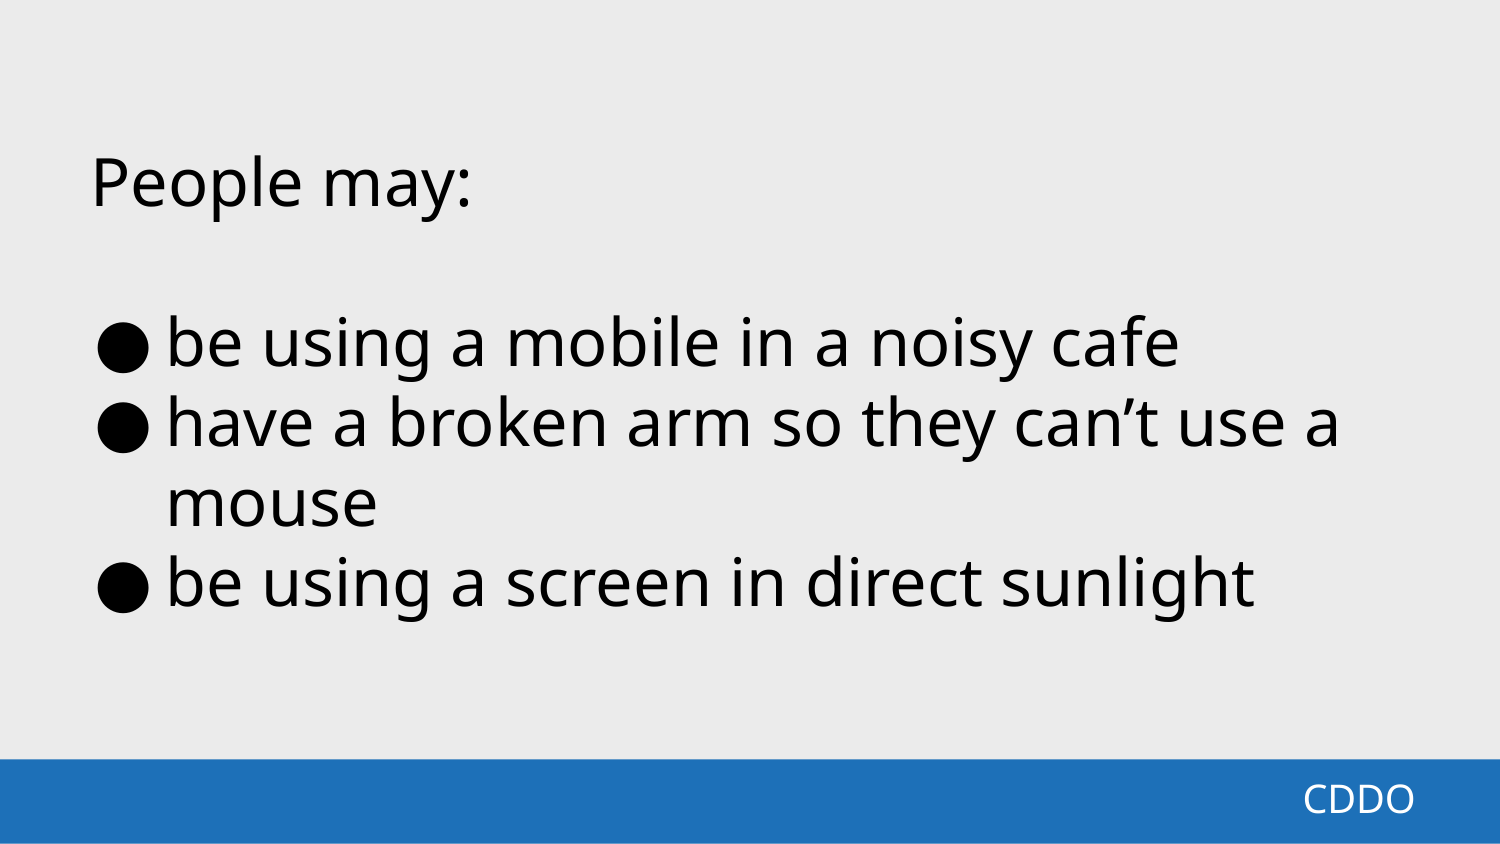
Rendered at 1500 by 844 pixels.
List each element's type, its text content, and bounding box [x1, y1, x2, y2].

text_box People may: be using a mobile in a noisy cafe have a broken arm so they can’t use a mouse be using a screen in direct sunlight [87, 0, 1416, 760]
